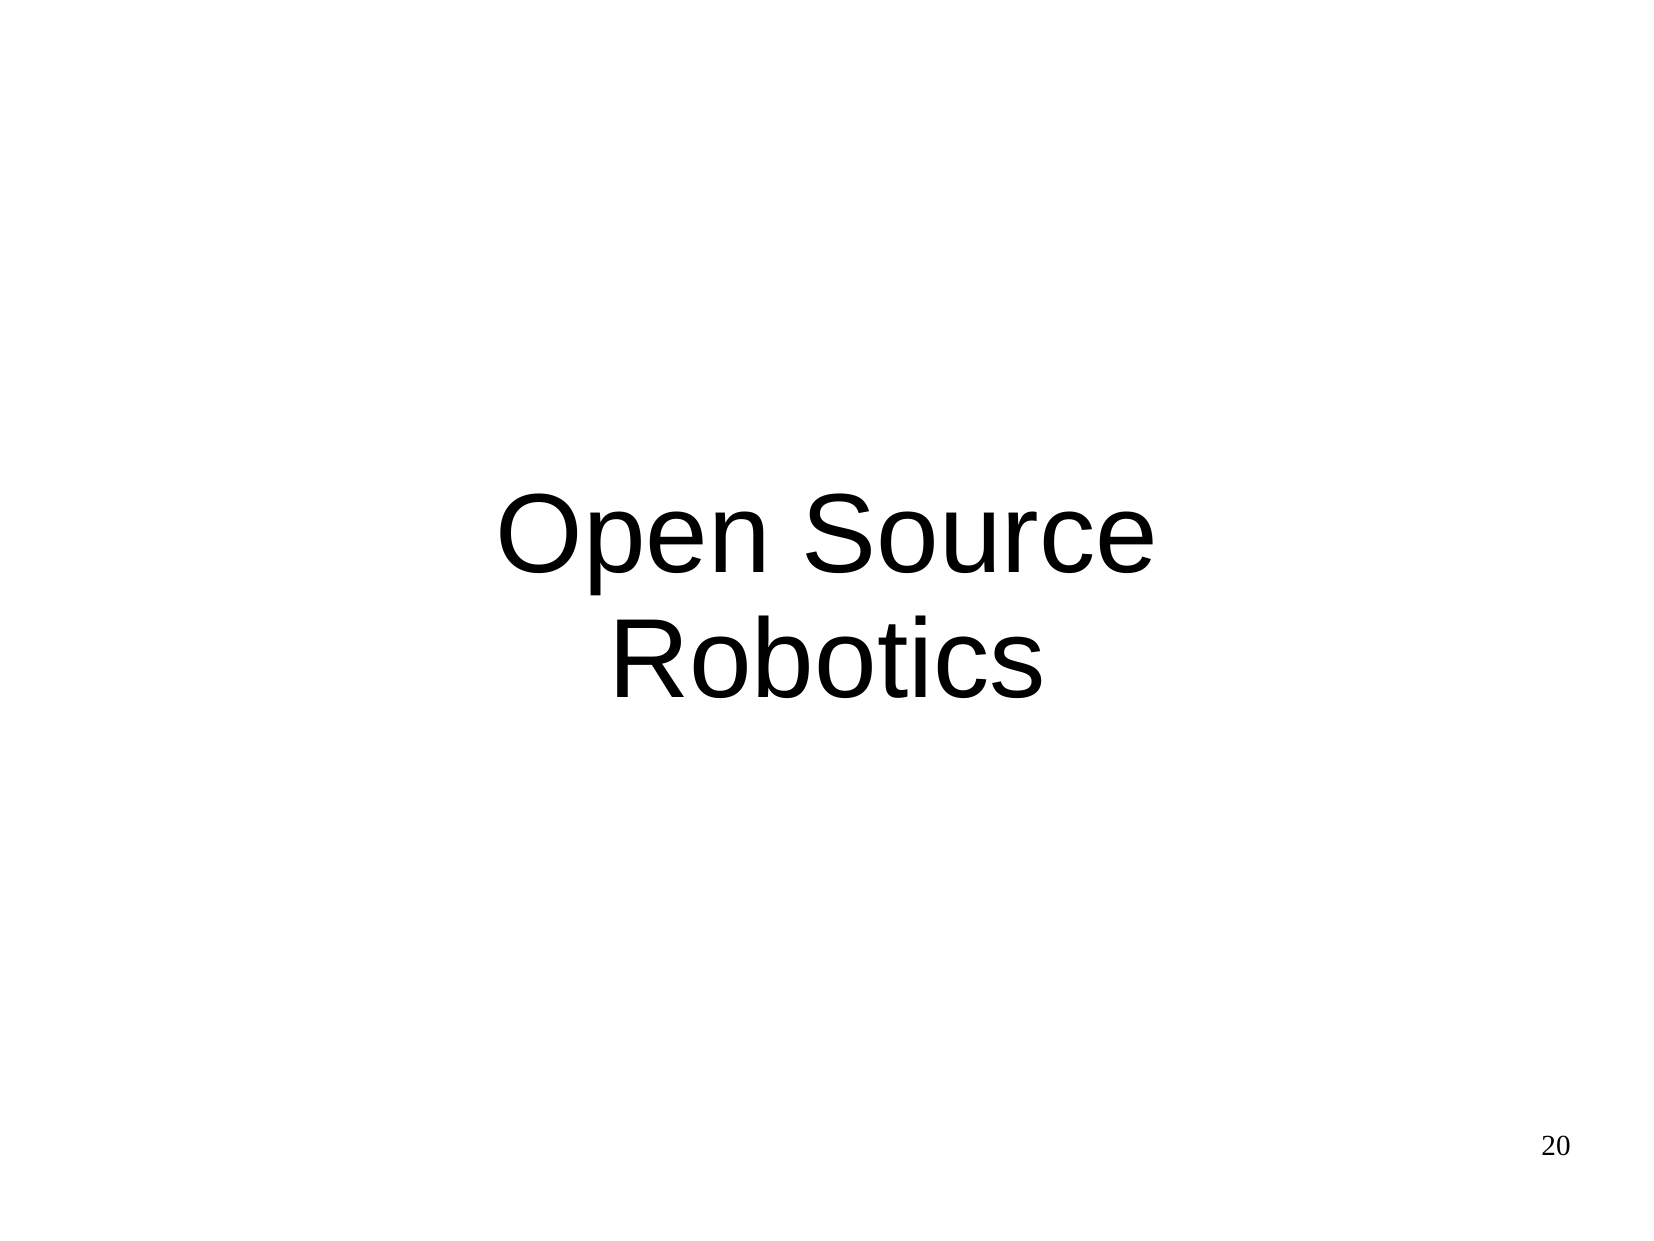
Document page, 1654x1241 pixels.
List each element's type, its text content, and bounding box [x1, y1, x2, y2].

title Open Source Robotics [82, 470, 1571, 722]
